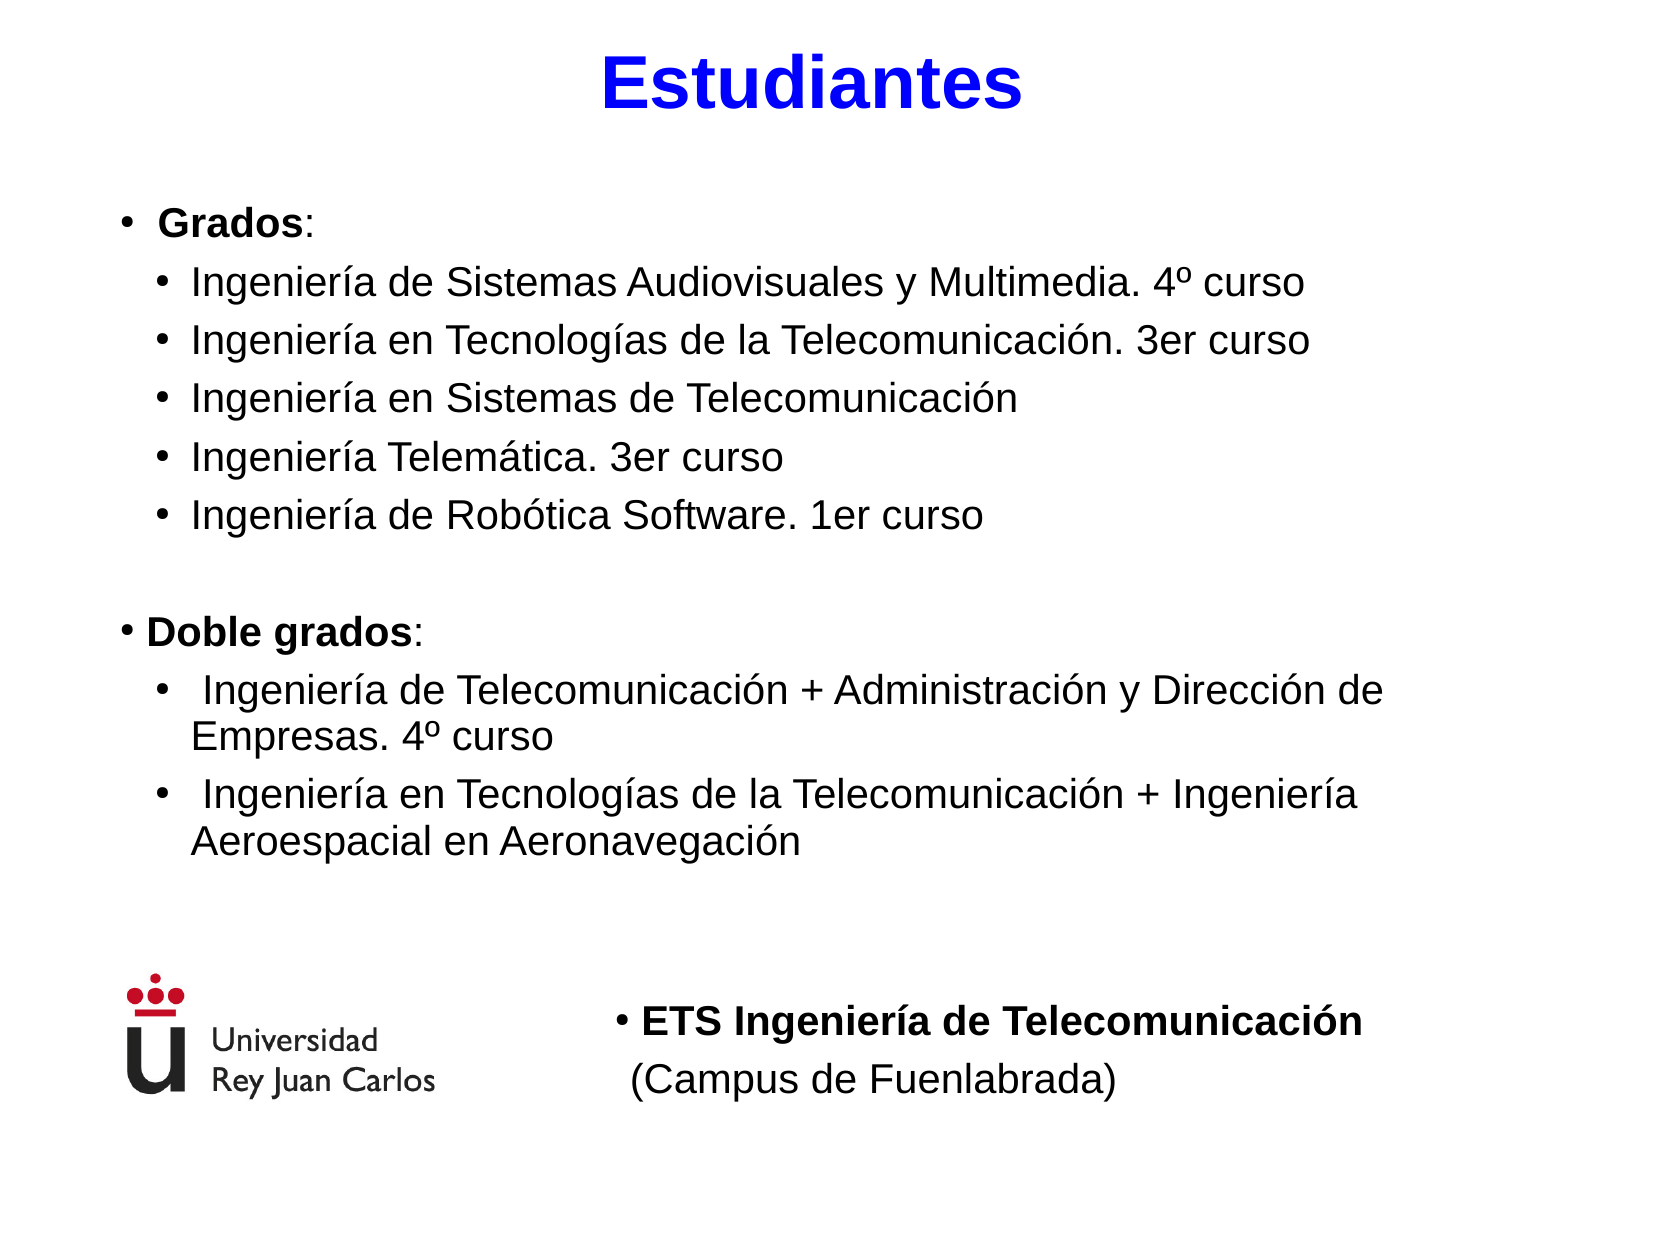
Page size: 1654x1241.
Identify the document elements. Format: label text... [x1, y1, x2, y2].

text_box Grados: Ingeniería de Sistemas Audiovisuales y Multimedia. 4º curso Ingeniería en Tecnologías de la Telecomunicación. 3er curso Ingeniería en Sistemas de Telecomunicación Ingeniería Telemática. 3er curso Ingeniería de Robótica Software. 1er curso Doble grados: Ingeniería de Telecomunicación + Administración y Dirección de Empresas. 4º curso Ingeniería en Tecnologías de la Telecomunicación + Ingeniería Aeroespacial en Aeronavegación [105, 192, 1591, 931]
picture [106, 960, 451, 1111]
text_box Estudiantes [64, 30, 1561, 136]
text_box ETS Ingeniería de Telecomunicación (Campus de Fuenlabrada) [600, 990, 1411, 1157]
